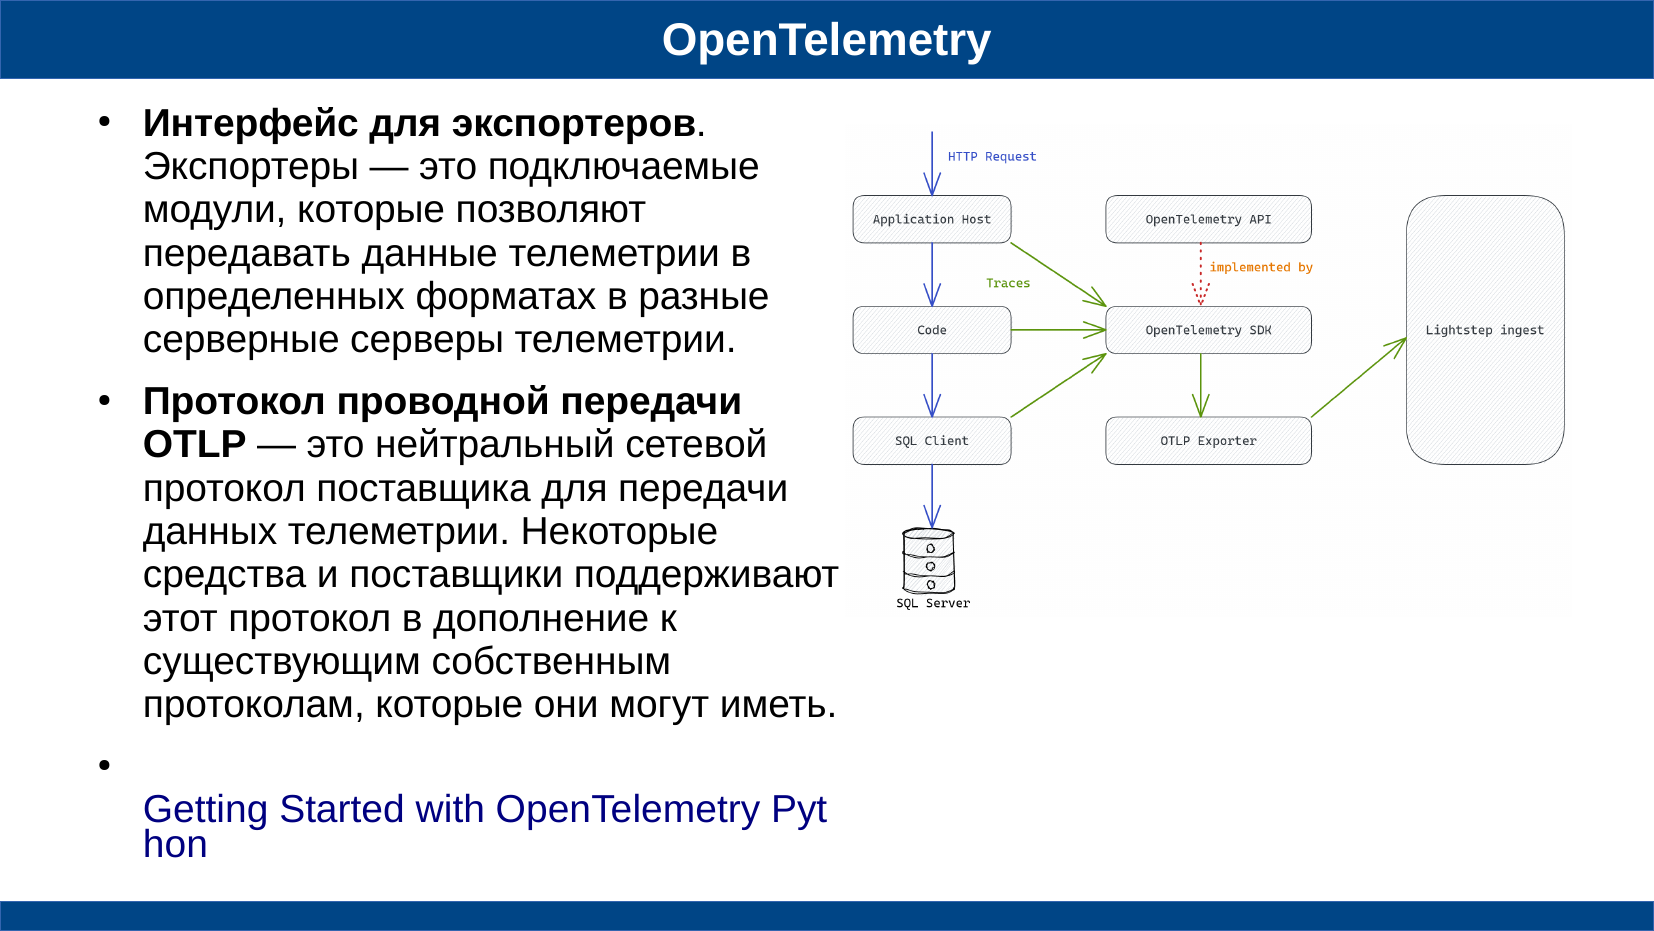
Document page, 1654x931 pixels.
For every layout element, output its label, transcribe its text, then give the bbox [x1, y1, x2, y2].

list Интерфейс для экспортеров. Экспортеры — это подключаемые модули, которые позволяют передавать данные телеметрии в определенных форматах в разные серверные серверы телеметрии. Протокол проводной передачи OTLP — это нейтральный сетевой протокол поставщика для передачи данных телеметрии. Некоторые средства и поставщики поддерживают этот протокол в дополнение к существующим собственным протоколам, которые они могут иметь. Getting Started with OpenTelemetry Python [82, 101, 841, 856]
picture [845, 101, 1572, 641]
title OpenTelemetry [0, 0, 1654, 79]
